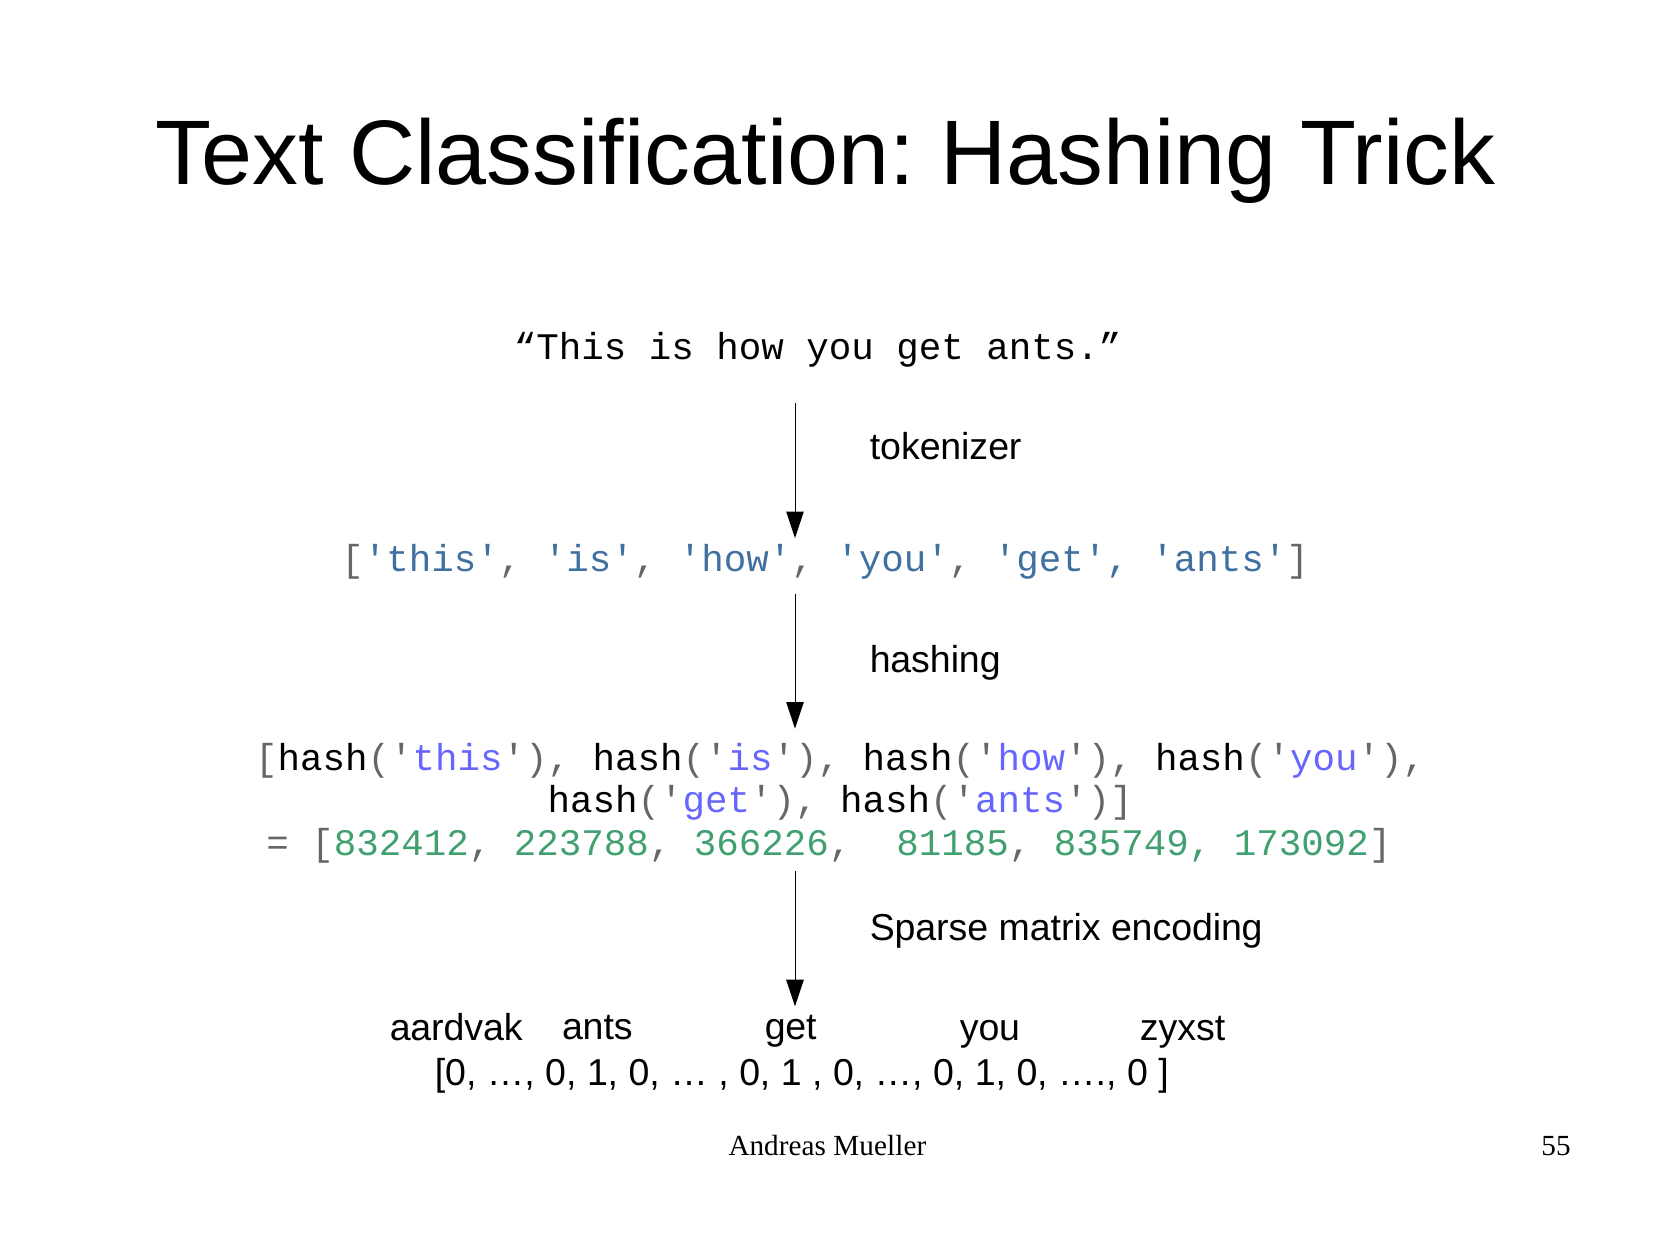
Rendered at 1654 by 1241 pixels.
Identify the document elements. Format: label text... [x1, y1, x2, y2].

text_box Sparse matrix encoding [855, 911, 1321, 956]
text_box [0, …, 0, 1, 0, … , 0, 1 , 0, …, 0, 1, 0, …., 0 ] [420, 1044, 1186, 1102]
text_box hashing [855, 630, 1561, 730]
text_box you [945, 999, 1125, 1057]
text_box tokenizer [855, 418, 1111, 476]
text_box get [750, 997, 871, 1084]
text_box zyxst [1125, 999, 1261, 1057]
text_box [hash('this'), hash('is'), hash('how'), hash('you'), hash('get'), hash('ants')] = [832412, 223788, 366226, 81185, 835749, 173092] [150, 739, 1531, 911]
text_box “This is how you get ants.” [465, 328, 1171, 372]
text_box ['this', 'is', 'how', 'you', 'get', 'ants'] [315, 540, 1336, 584]
text_box ants [547, 997, 698, 1058]
text_box aardvak [375, 999, 541, 1057]
title Text Classification: Hashing Trick [82, 49, 1571, 257]
